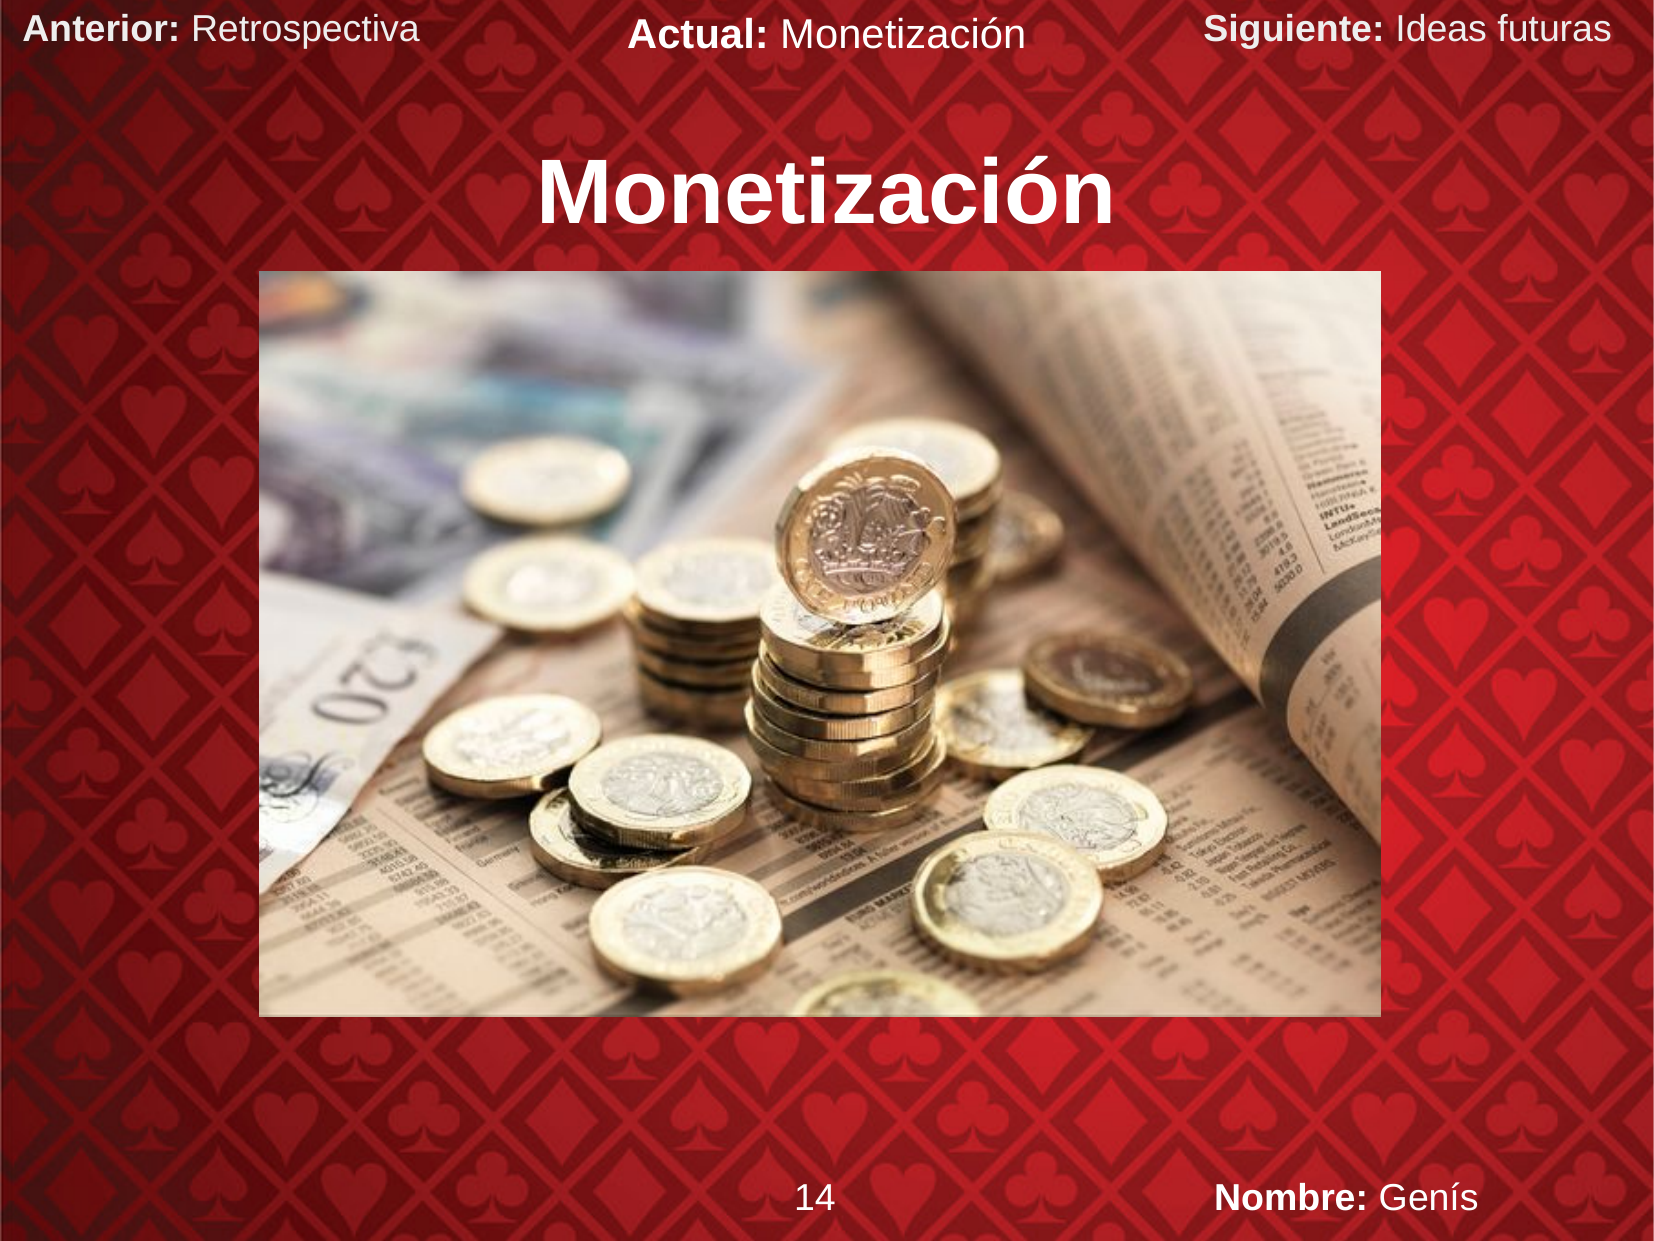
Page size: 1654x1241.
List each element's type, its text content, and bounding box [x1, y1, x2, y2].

picture [0, 0, 1654, 1241]
text_box Anterior: Retrospectiva [11, 7, 449, 71]
text_box Siguiente: Ideas futuras [1192, 7, 1630, 92]
text_box 14 [531, 1169, 1099, 1227]
text_box Nombre: Genís [1099, 1169, 1630, 1227]
title Monetización [82, 88, 1571, 296]
text_box Actual: Monetización [555, 3, 1099, 71]
